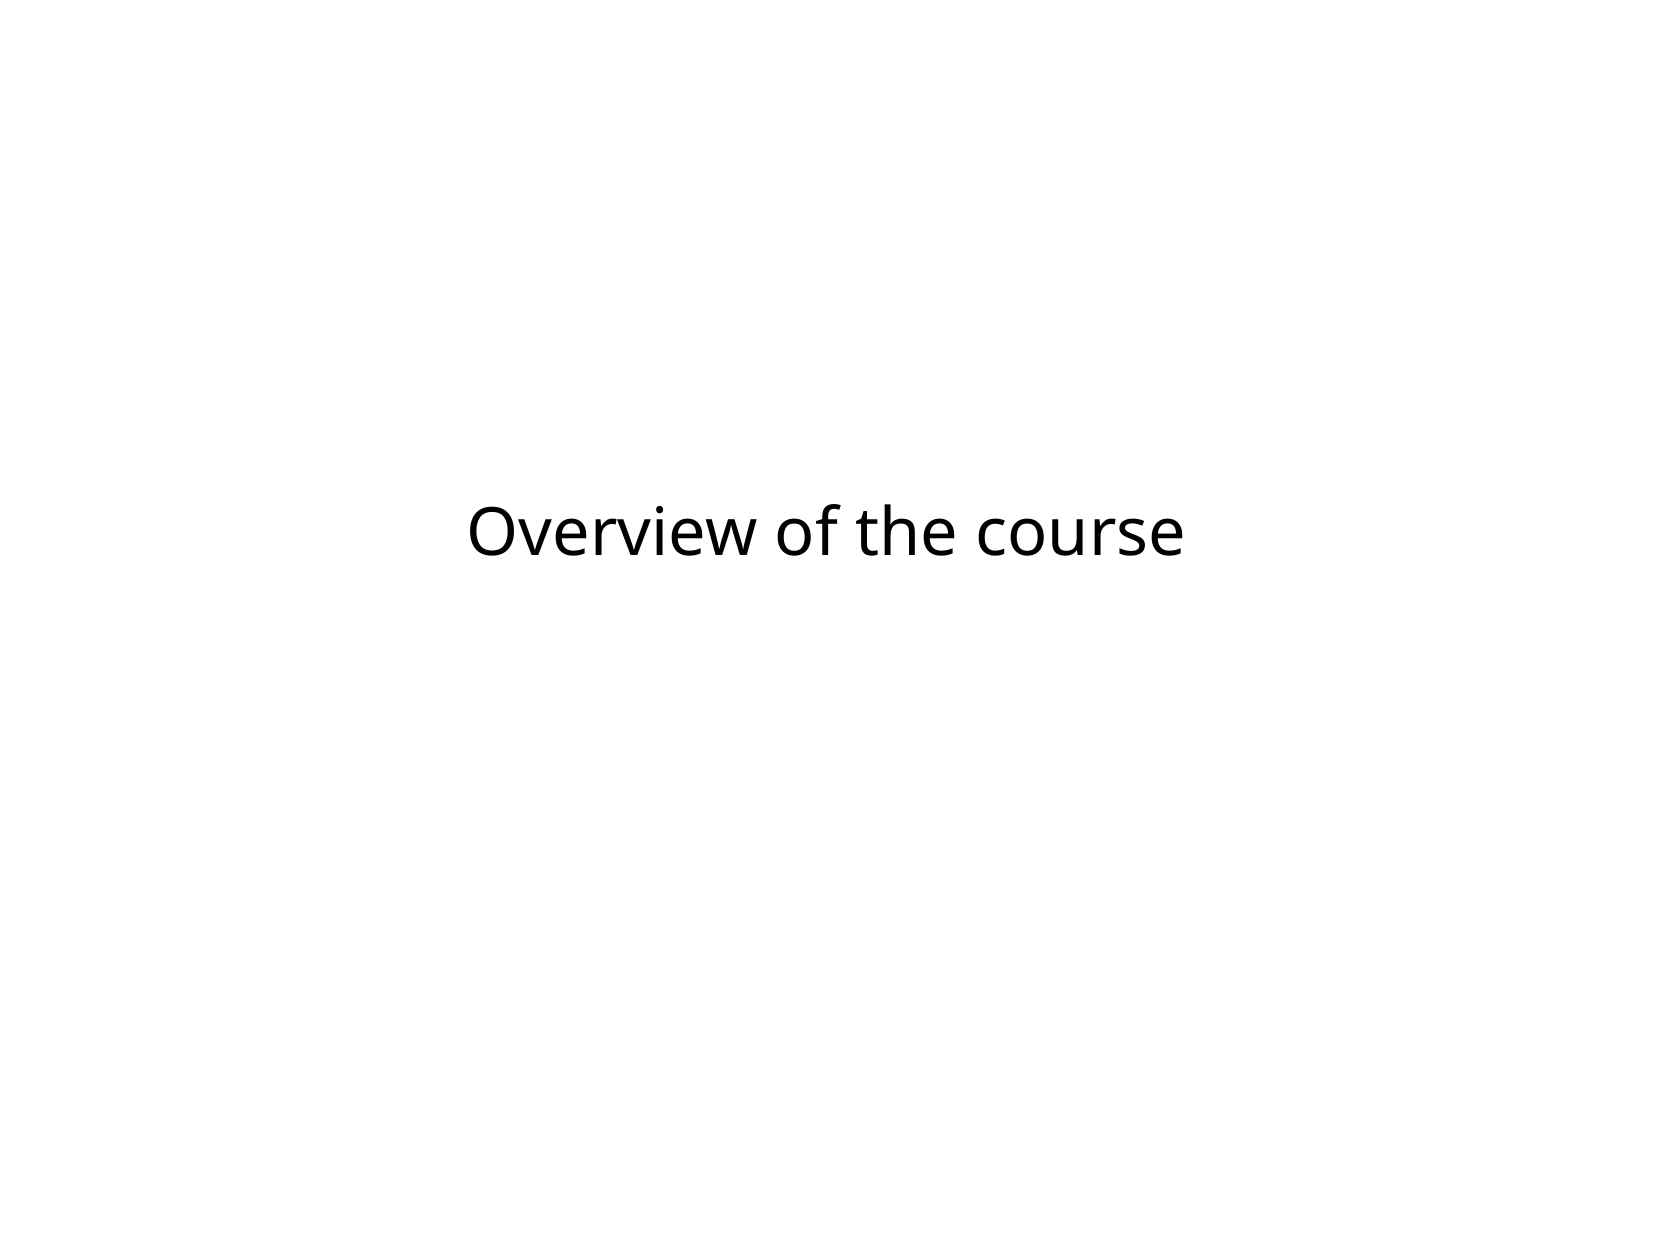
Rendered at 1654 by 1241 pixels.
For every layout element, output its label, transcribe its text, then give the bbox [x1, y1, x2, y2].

subtitle Overview of the course [82, 49, 1571, 1010]
